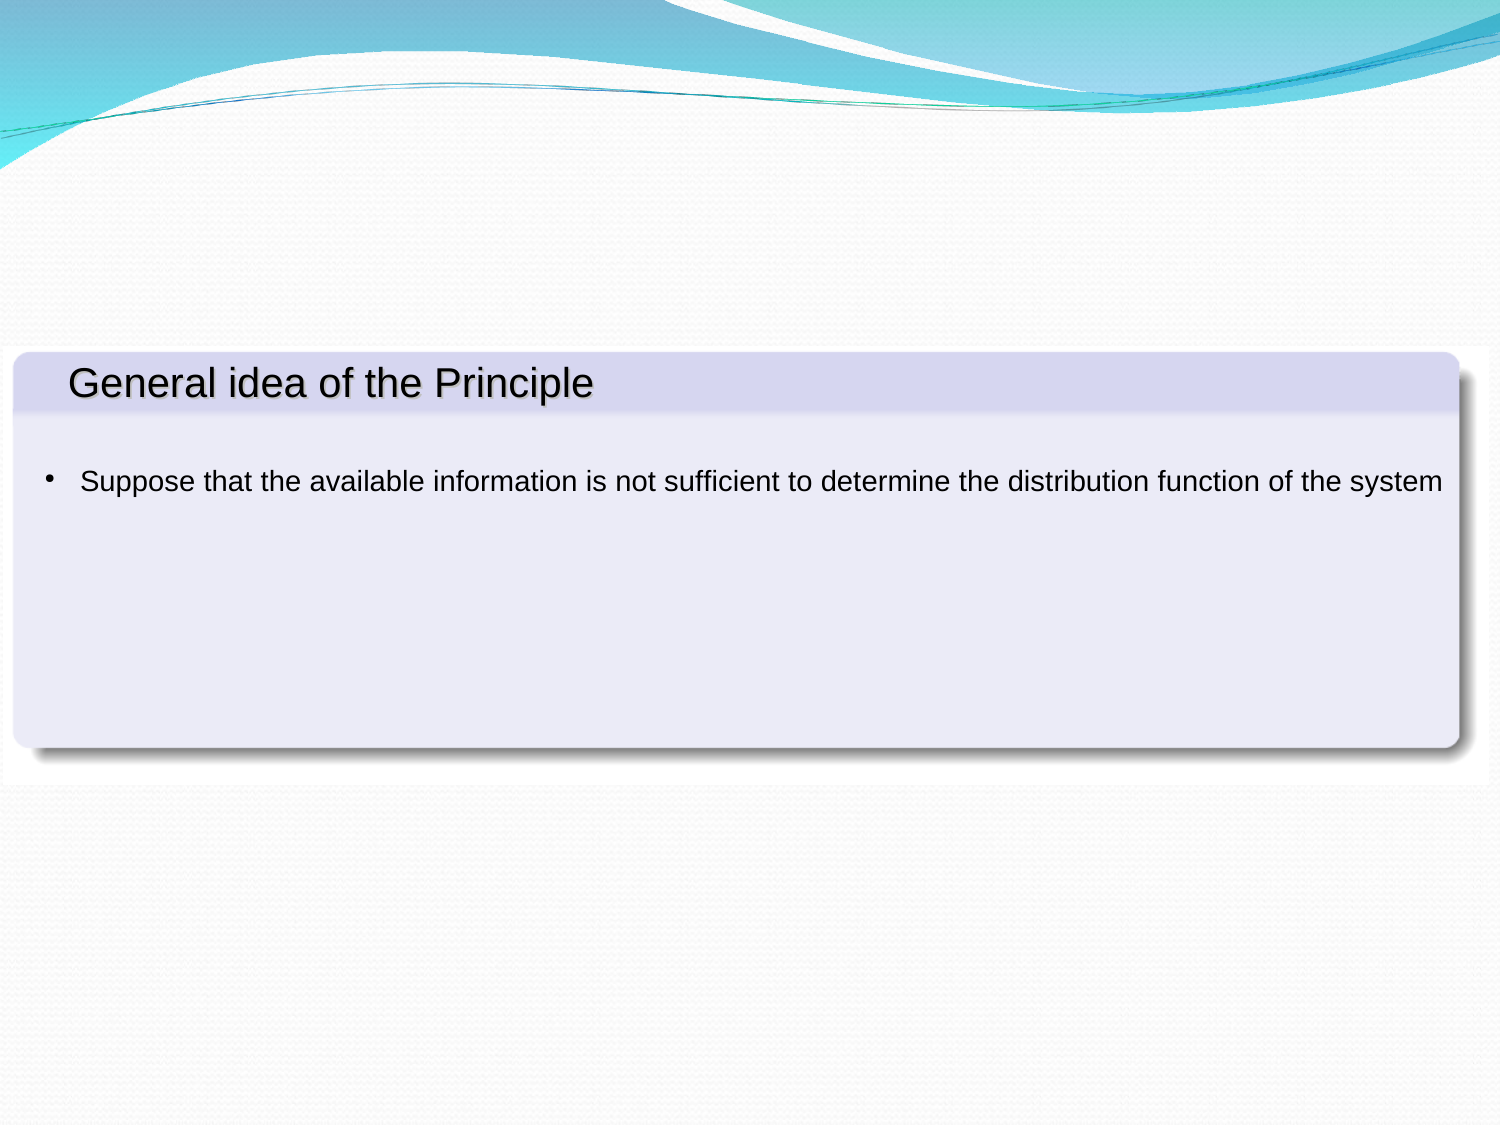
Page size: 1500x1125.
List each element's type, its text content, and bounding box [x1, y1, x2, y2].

text_box General idea of the Principle [53, 348, 1123, 454]
text_box Suppose that the available information is not sufficient to determine the distribution function of the system [29, 454, 1461, 505]
picture [0, 0, 1500, 1125]
